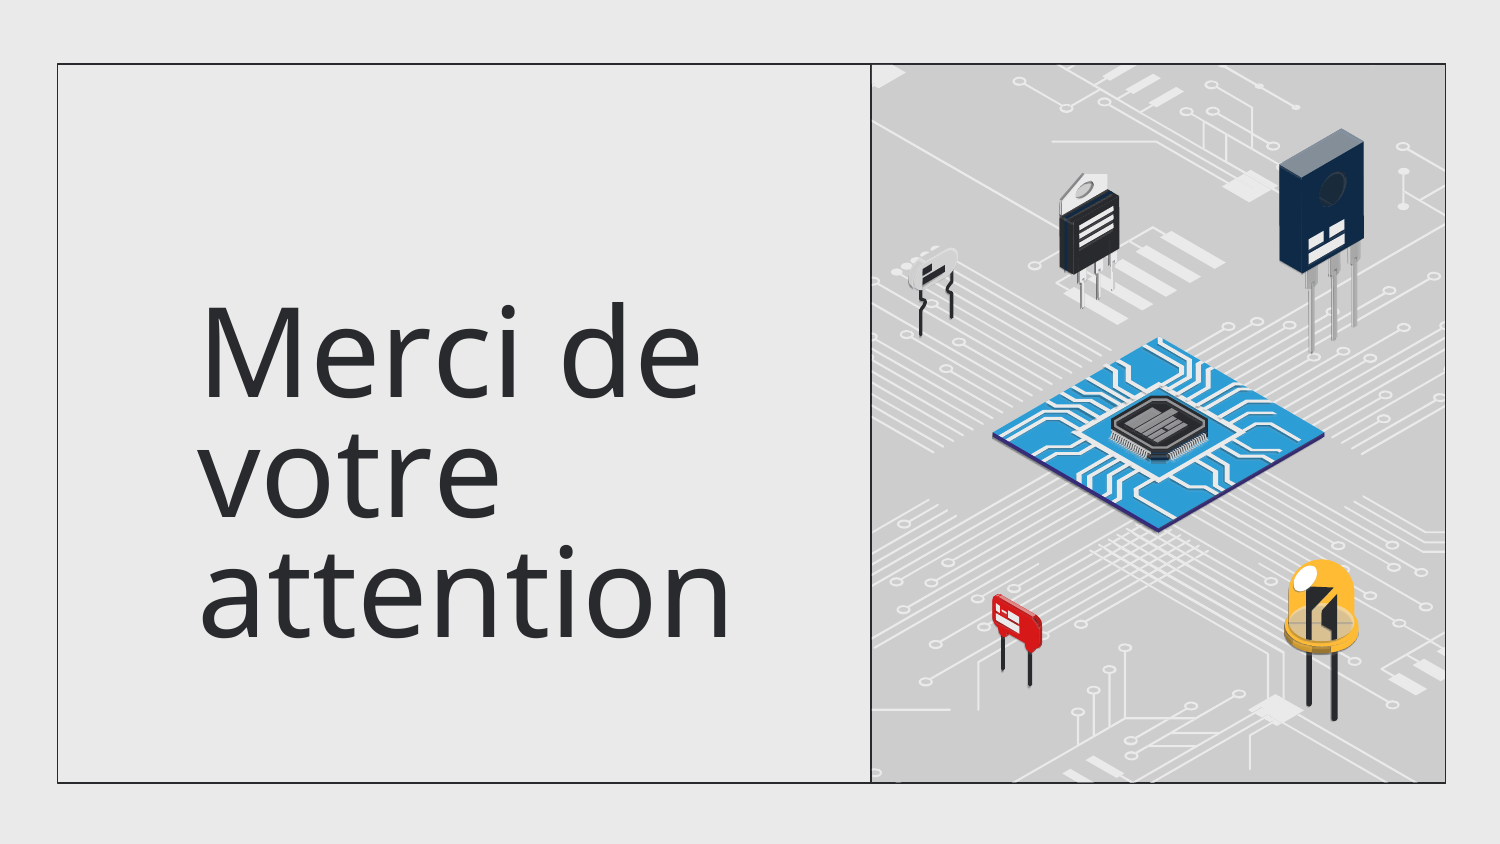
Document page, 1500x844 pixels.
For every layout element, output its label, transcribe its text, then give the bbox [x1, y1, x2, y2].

title Merci de votre attention [182, 286, 808, 560]
text_box [871, 64, 1446, 783]
